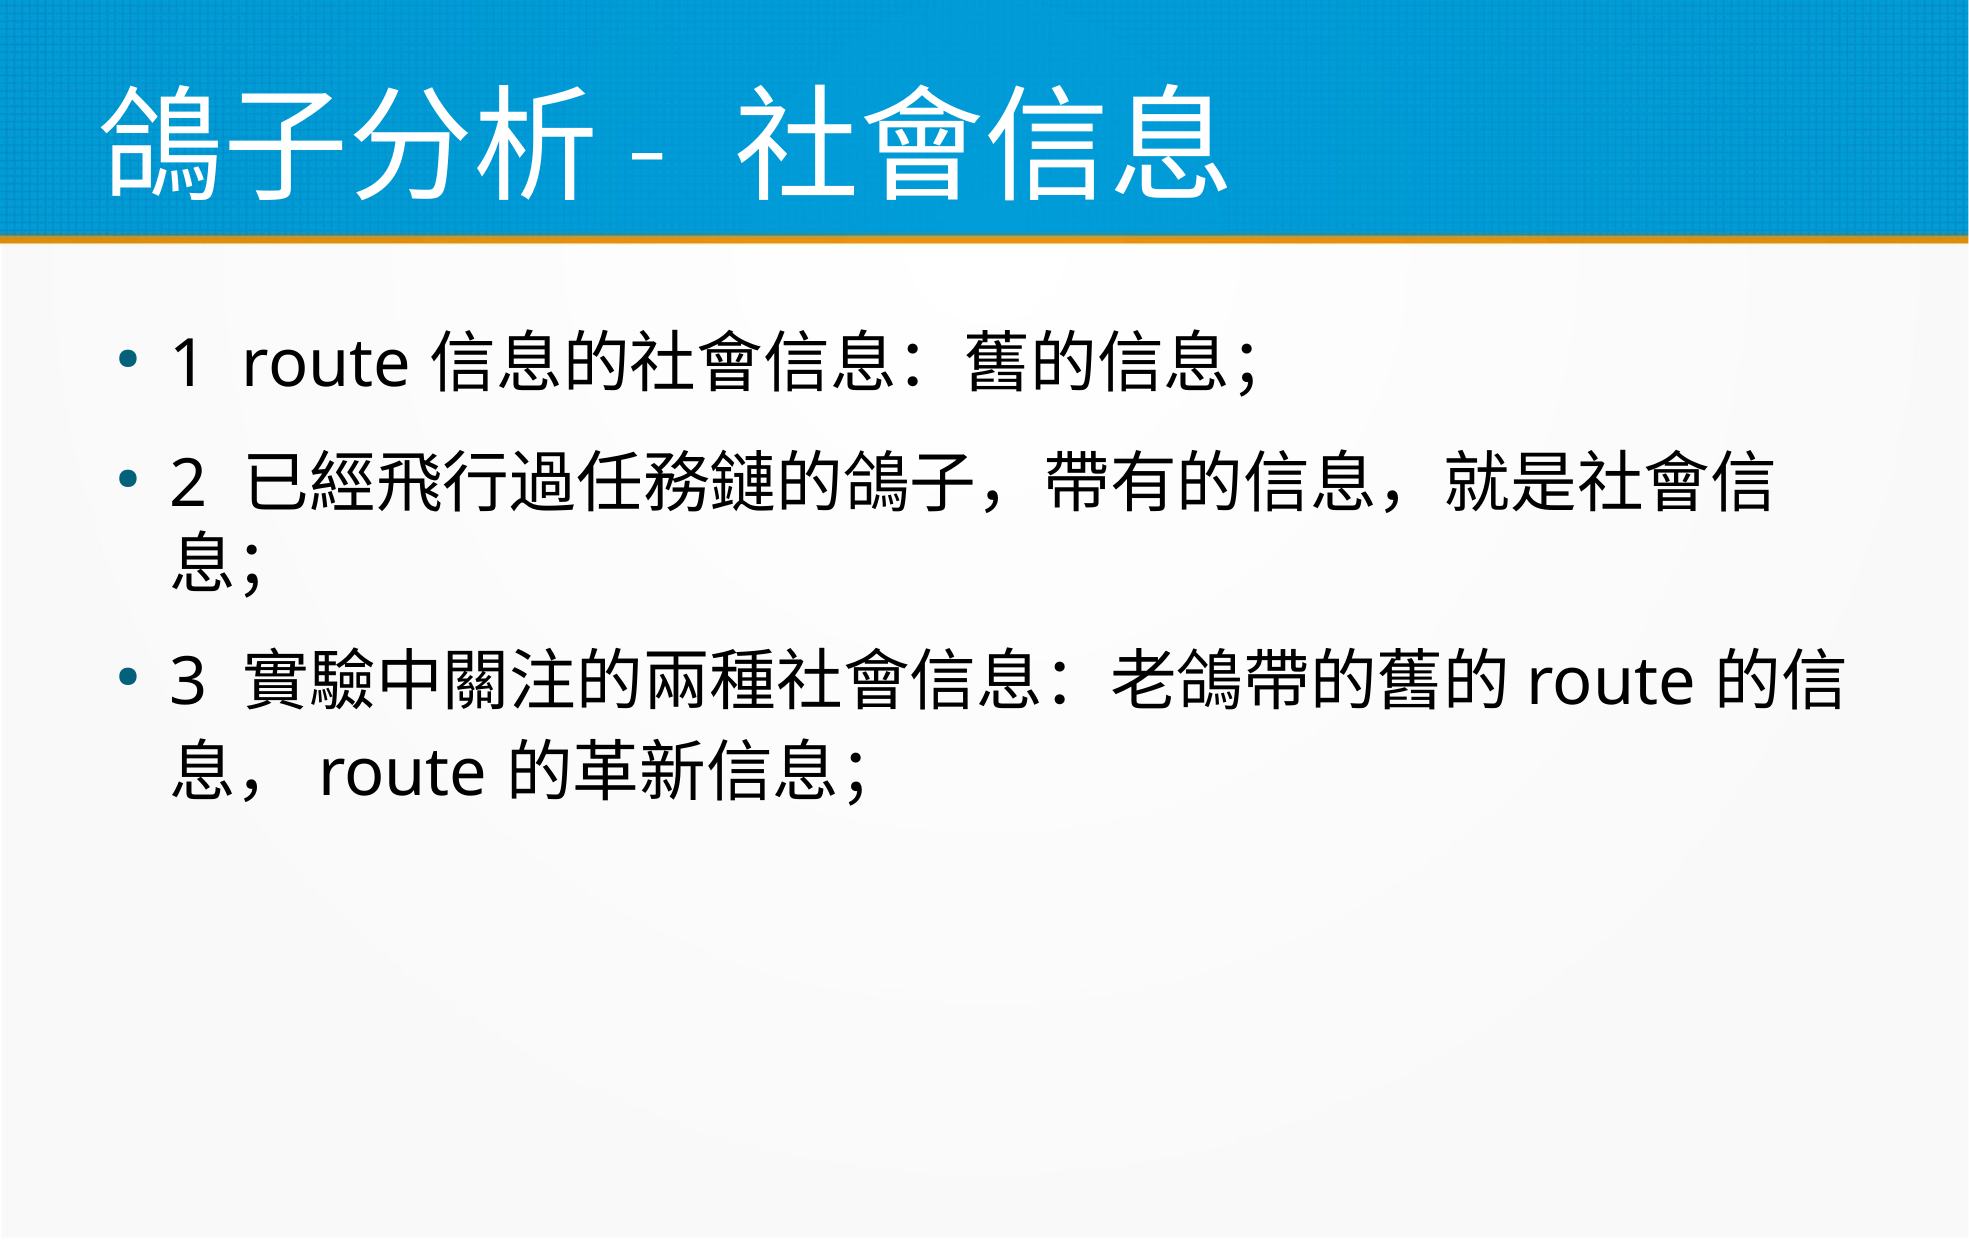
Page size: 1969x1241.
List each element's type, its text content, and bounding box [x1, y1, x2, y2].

title 鴿子分析- 社會信息 [98, 19, 1870, 227]
picture [0, 233, 1969, 1241]
list 1 route信息的社會信息：舊的信息； 2 已經飛行過任務鏈的鴿子，帶有的信息，就是社會信息； 3 實驗中關注的兩種社會信息：老鴿帶的舊的route的信息，route的革新信息； [98, 315, 1861, 1081]
